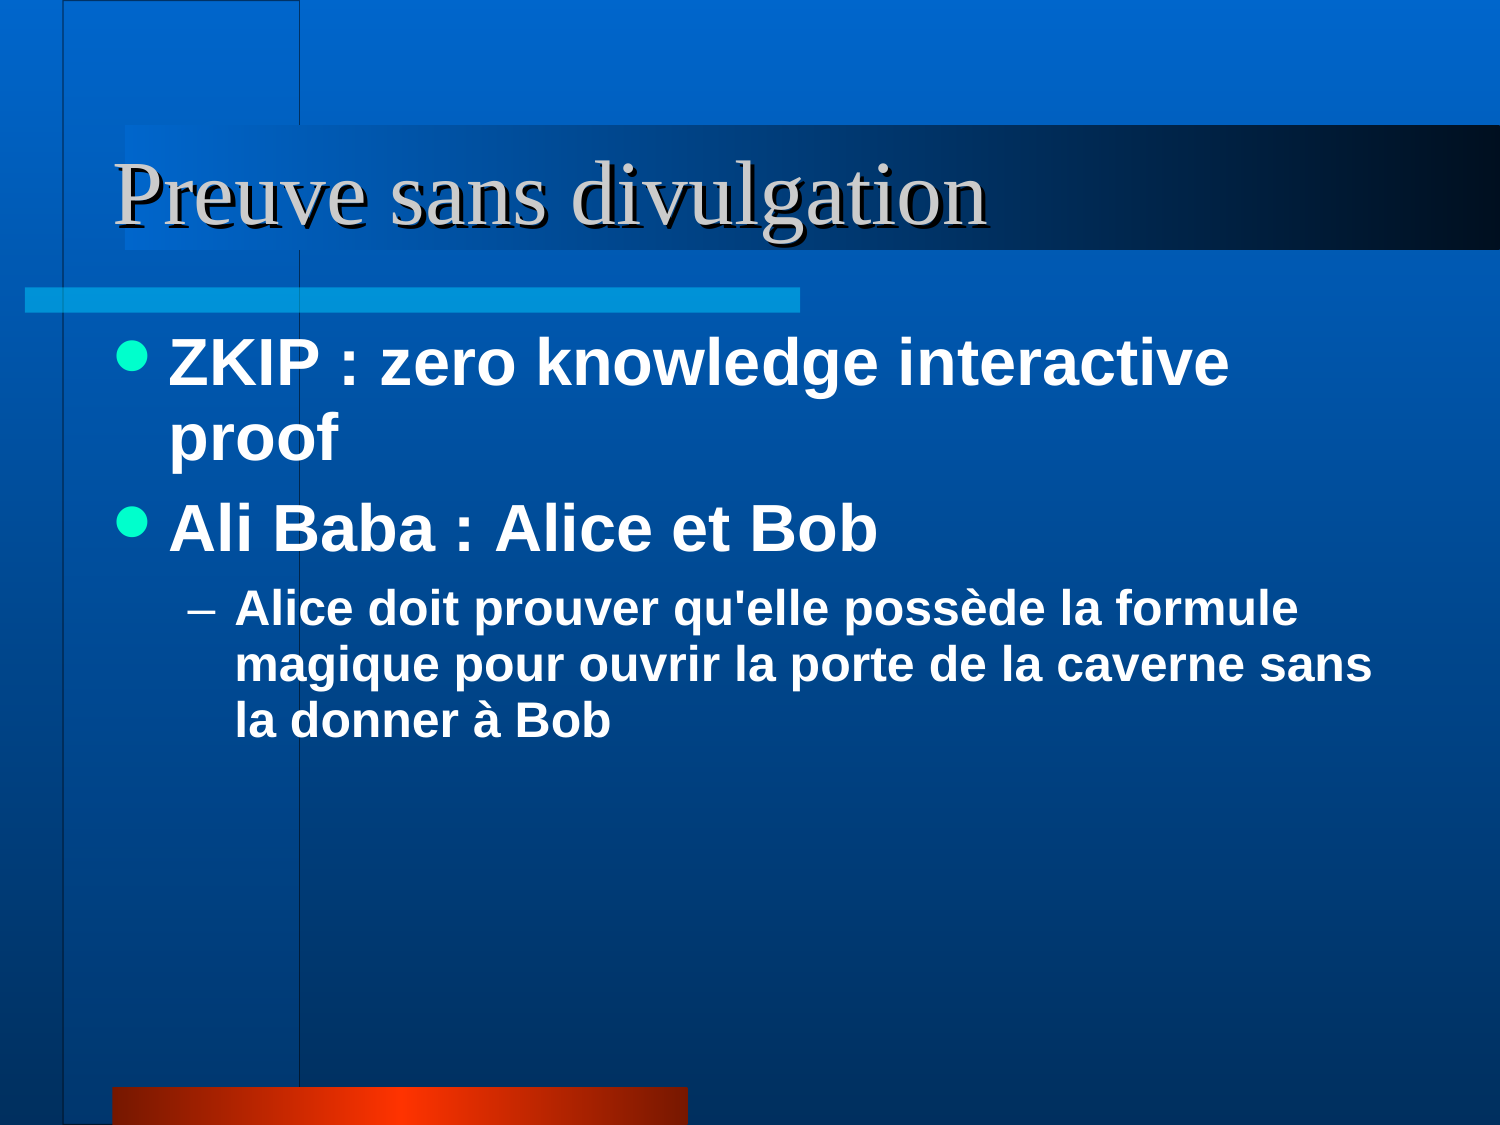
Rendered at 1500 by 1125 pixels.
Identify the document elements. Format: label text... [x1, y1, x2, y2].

list ZKIP : zero knowledge interactive proof Ali Baba : Alice et Bob Alice doit prouver qu'elle possède la formule magique pour ouvrir la porte de la caverne sans la donner à Bob [112, 324, 1388, 1005]
title Preuve sans divulgation [112, 83, 1388, 304]
